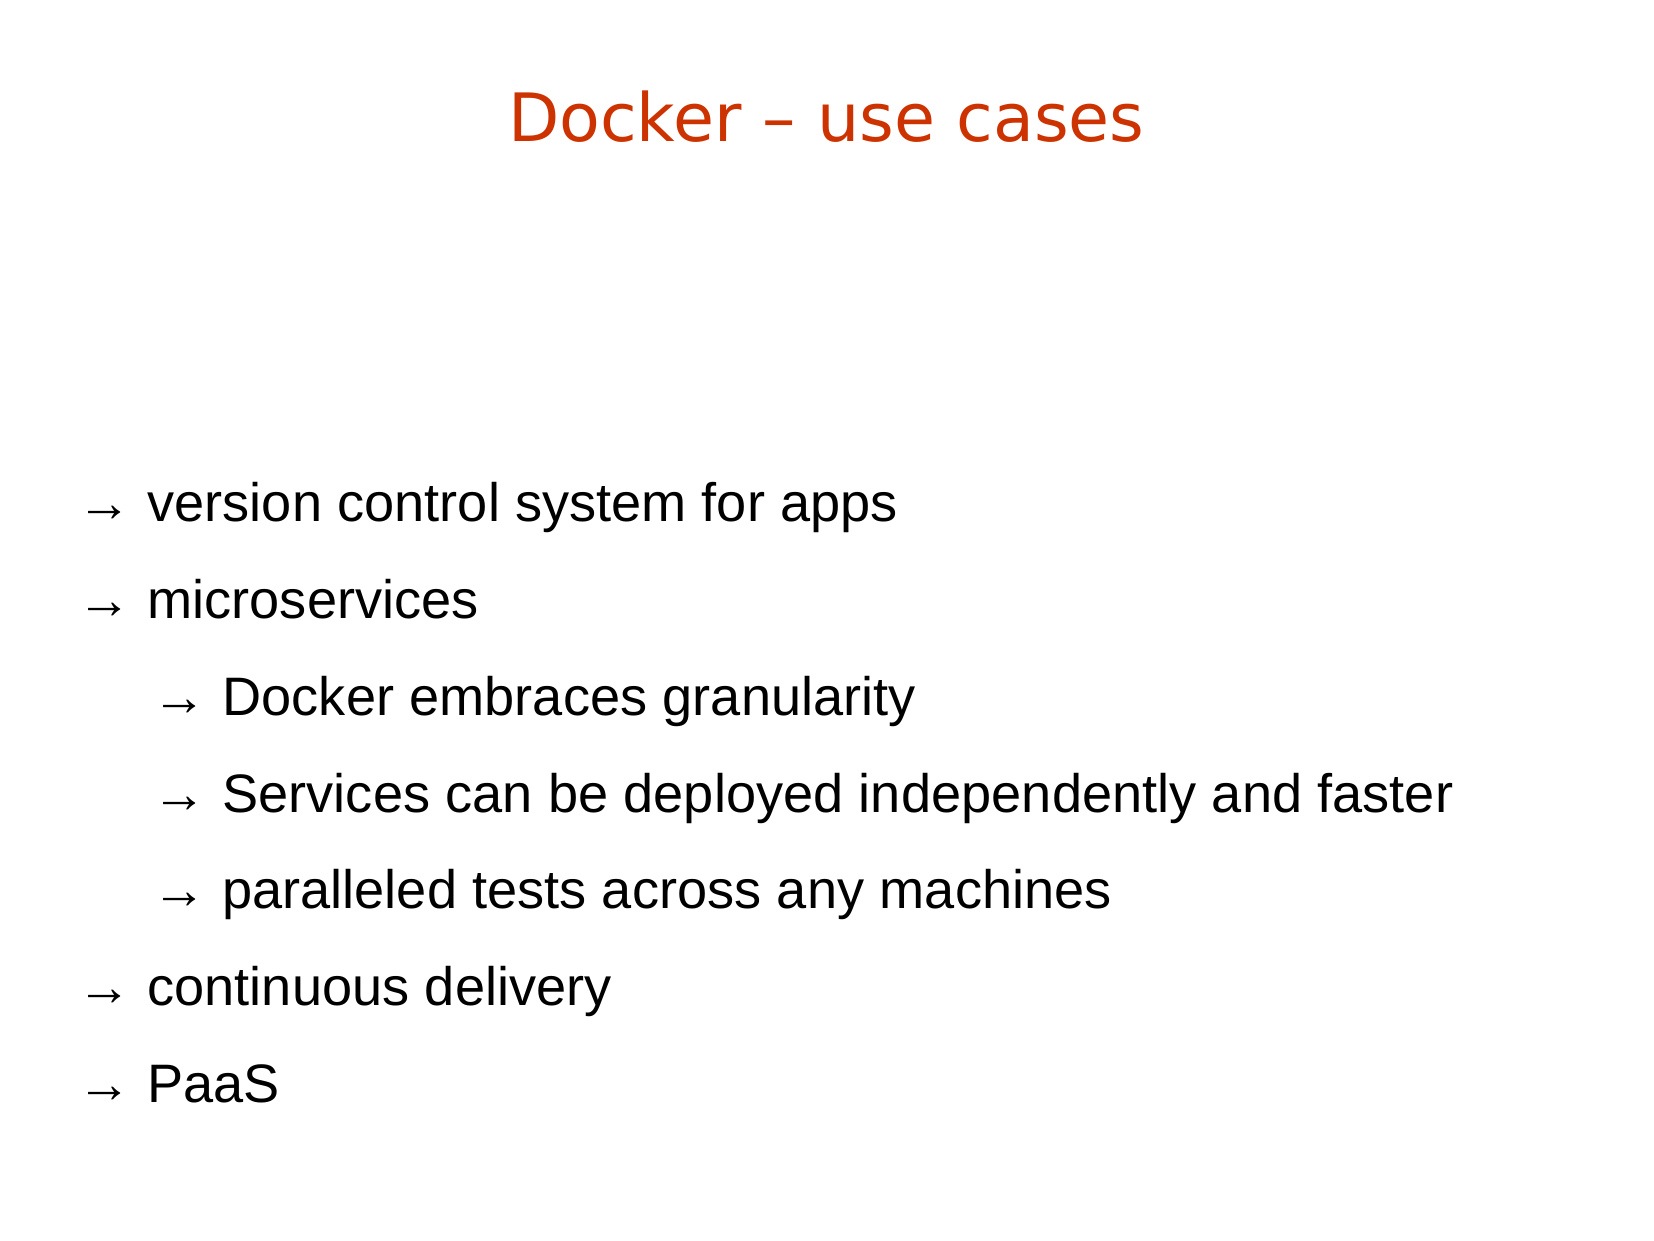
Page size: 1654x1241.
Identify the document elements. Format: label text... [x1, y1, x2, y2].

text_box → version control system for apps → microservices → Docker embraces granularity → Services can be deployed independently and faster → paralleled tests across any machines → continuous delivery → PaaS [63, 435, 1604, 1092]
text_box Docker – use cases [493, 72, 1161, 166]
